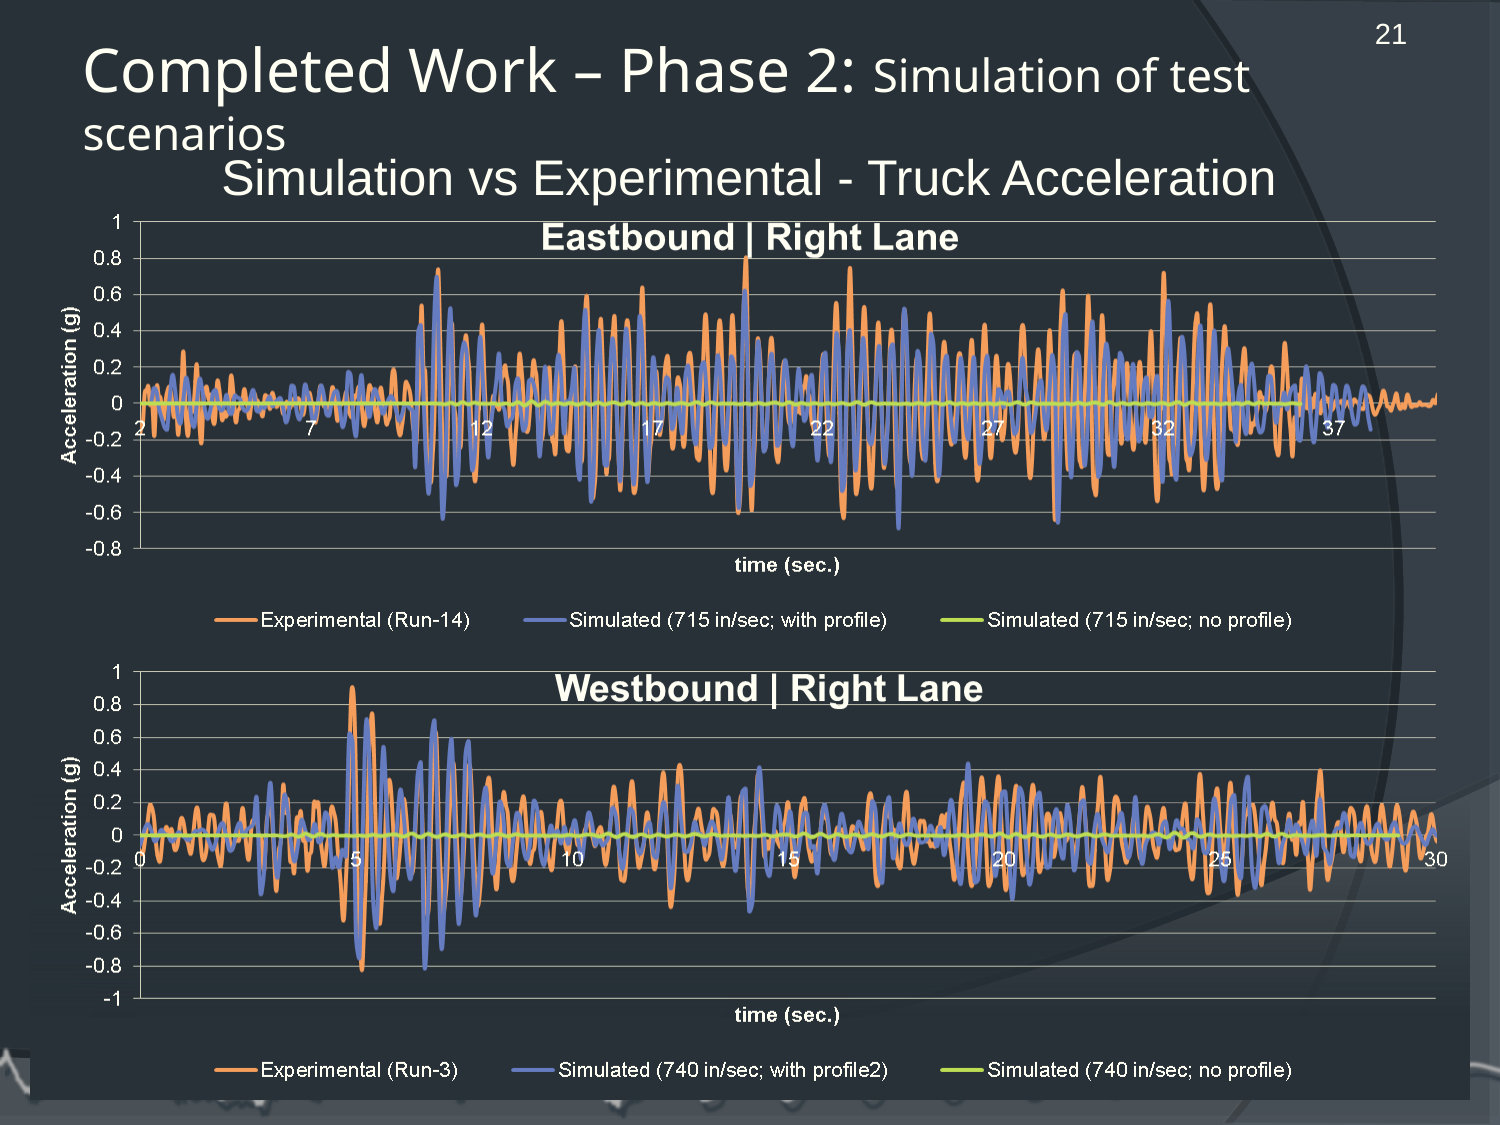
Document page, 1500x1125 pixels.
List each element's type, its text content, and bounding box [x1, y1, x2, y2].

picture [0, 199, 1500, 1125]
title Completed Work – Phase 2: Simulation of test scenarios [75, 24, 1426, 125]
list Simulation vs Experimental - Truck Acceleration [118, 137, 1382, 199]
text_box <number> [1374, 0, 1500, 60]
